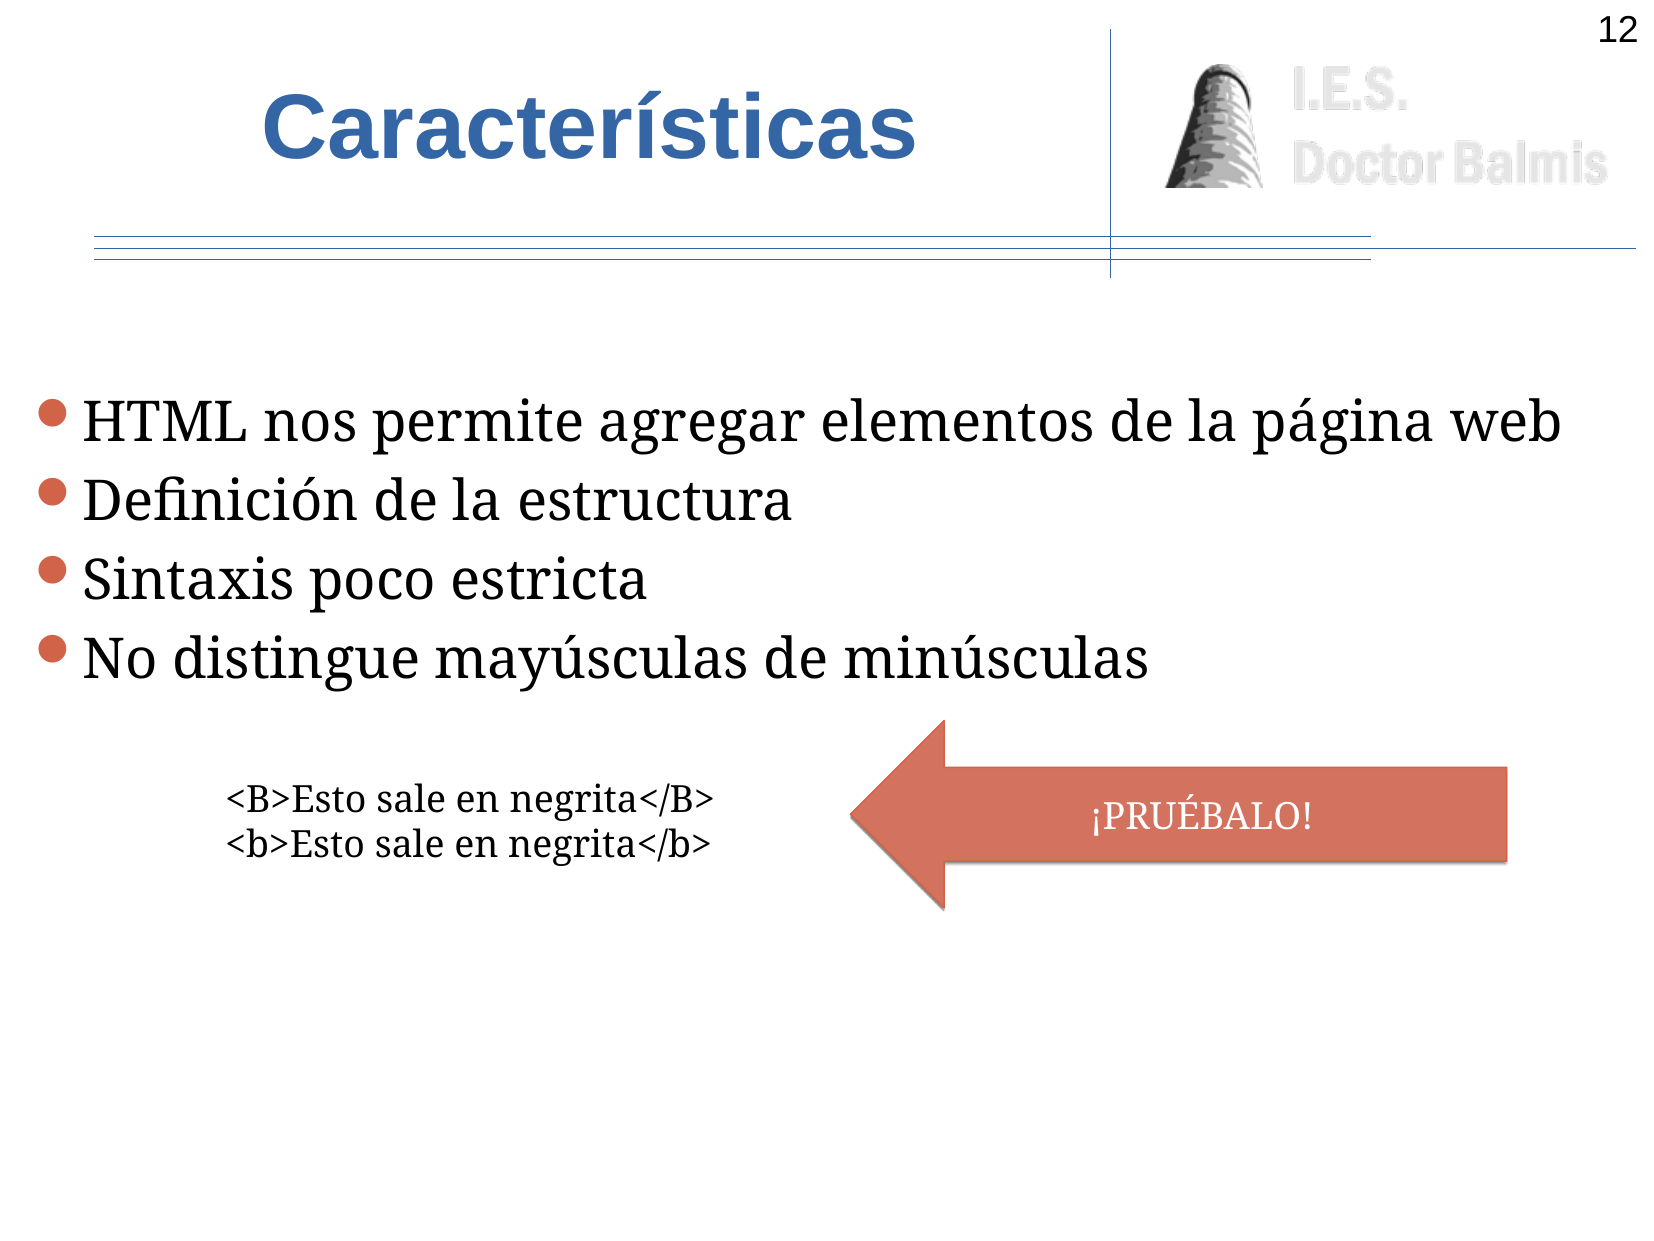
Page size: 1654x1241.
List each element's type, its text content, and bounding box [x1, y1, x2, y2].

text_box ¡PRUÉBALO! [850, 720, 1507, 908]
picture [1133, 64, 1619, 188]
title Características [118, 23, 1063, 231]
text_box HTML nos permite agregar elementos de la página web Definición de la estructura Sintaxis poco estricta No distingue mayúsculas de minúsculas [19, 377, 1654, 1158]
text_box <B>Esto sale en negrita</B> <b>Esto sale en negrita</b> [210, 767, 731, 873]
